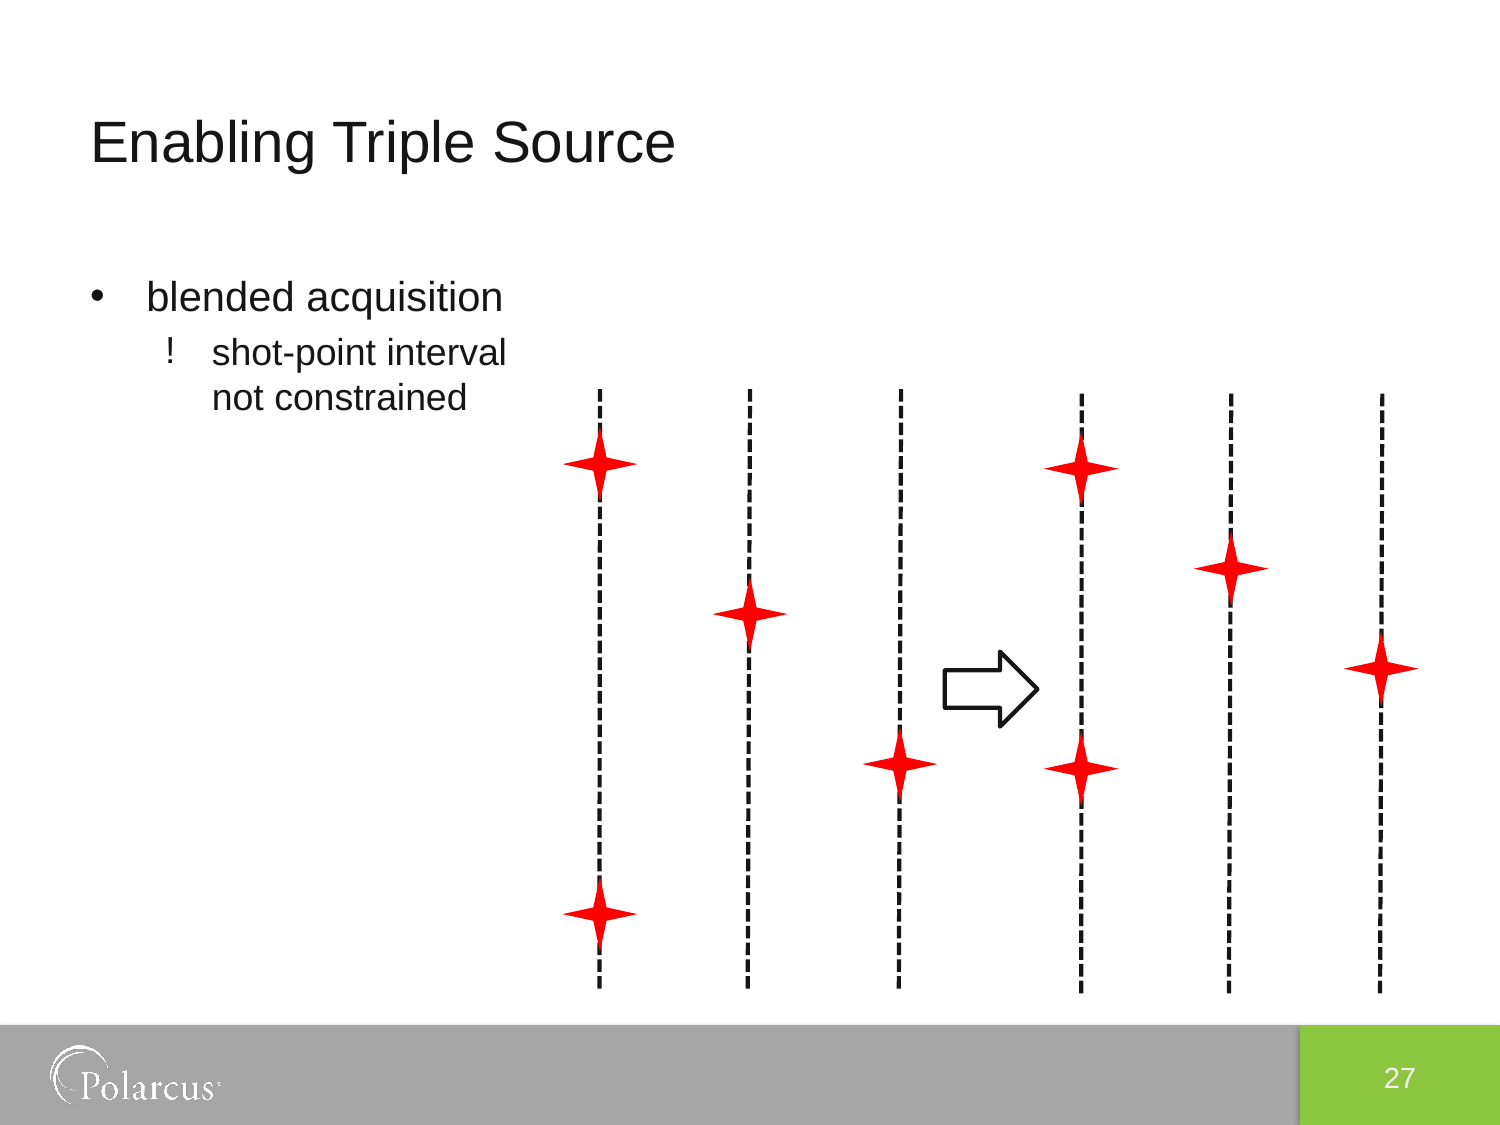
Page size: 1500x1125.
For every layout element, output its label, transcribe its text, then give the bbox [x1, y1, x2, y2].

picture [50, 1045, 221, 1105]
title Enabling Triple Source [75, 45, 1425, 233]
text_box [562, 426, 638, 502]
text_box [1043, 731, 1119, 807]
list blended acquisition shot-point interval not constrained [75, 262, 1425, 1005]
text_box [1343, 631, 1419, 707]
text_box [1193, 531, 1269, 607]
text_box [562, 876, 638, 952]
text_box [712, 576, 788, 652]
text_box [1043, 431, 1119, 507]
text_box [862, 726, 938, 802]
